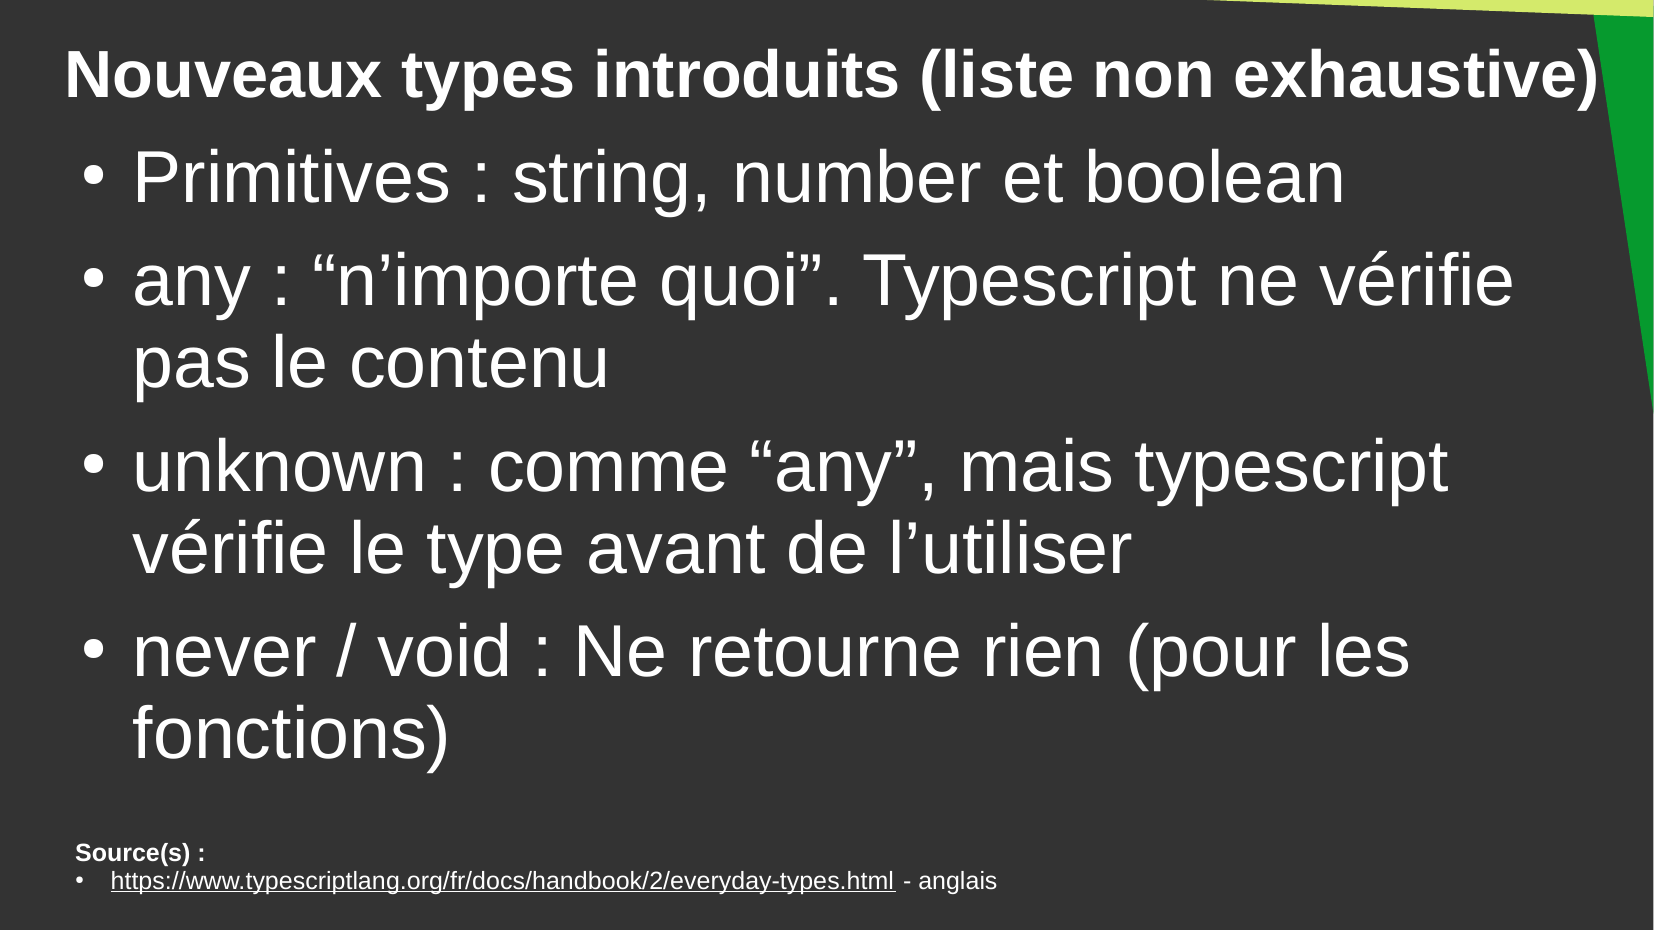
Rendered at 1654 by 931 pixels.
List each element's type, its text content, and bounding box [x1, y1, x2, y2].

text_box Source(s) : https://www.typescriptlang.org/fr/docs/handbook/2/everyday-types.html - anglais [60, 793, 1546, 903]
title Nouveaux types introduits (liste non exhaustive) [64, 37, 1642, 119]
text_box [1207, 0, 1654, 418]
list Primitives : string, number et boolean any : “n’importe quoi”. Typescript ne vérifie pas le contenu unknown : comme “any”, mais typescript vérifie le type avant de l’utiliser never / void : Ne retourne rien (pour les fonctions) [63, 135, 1542, 780]
